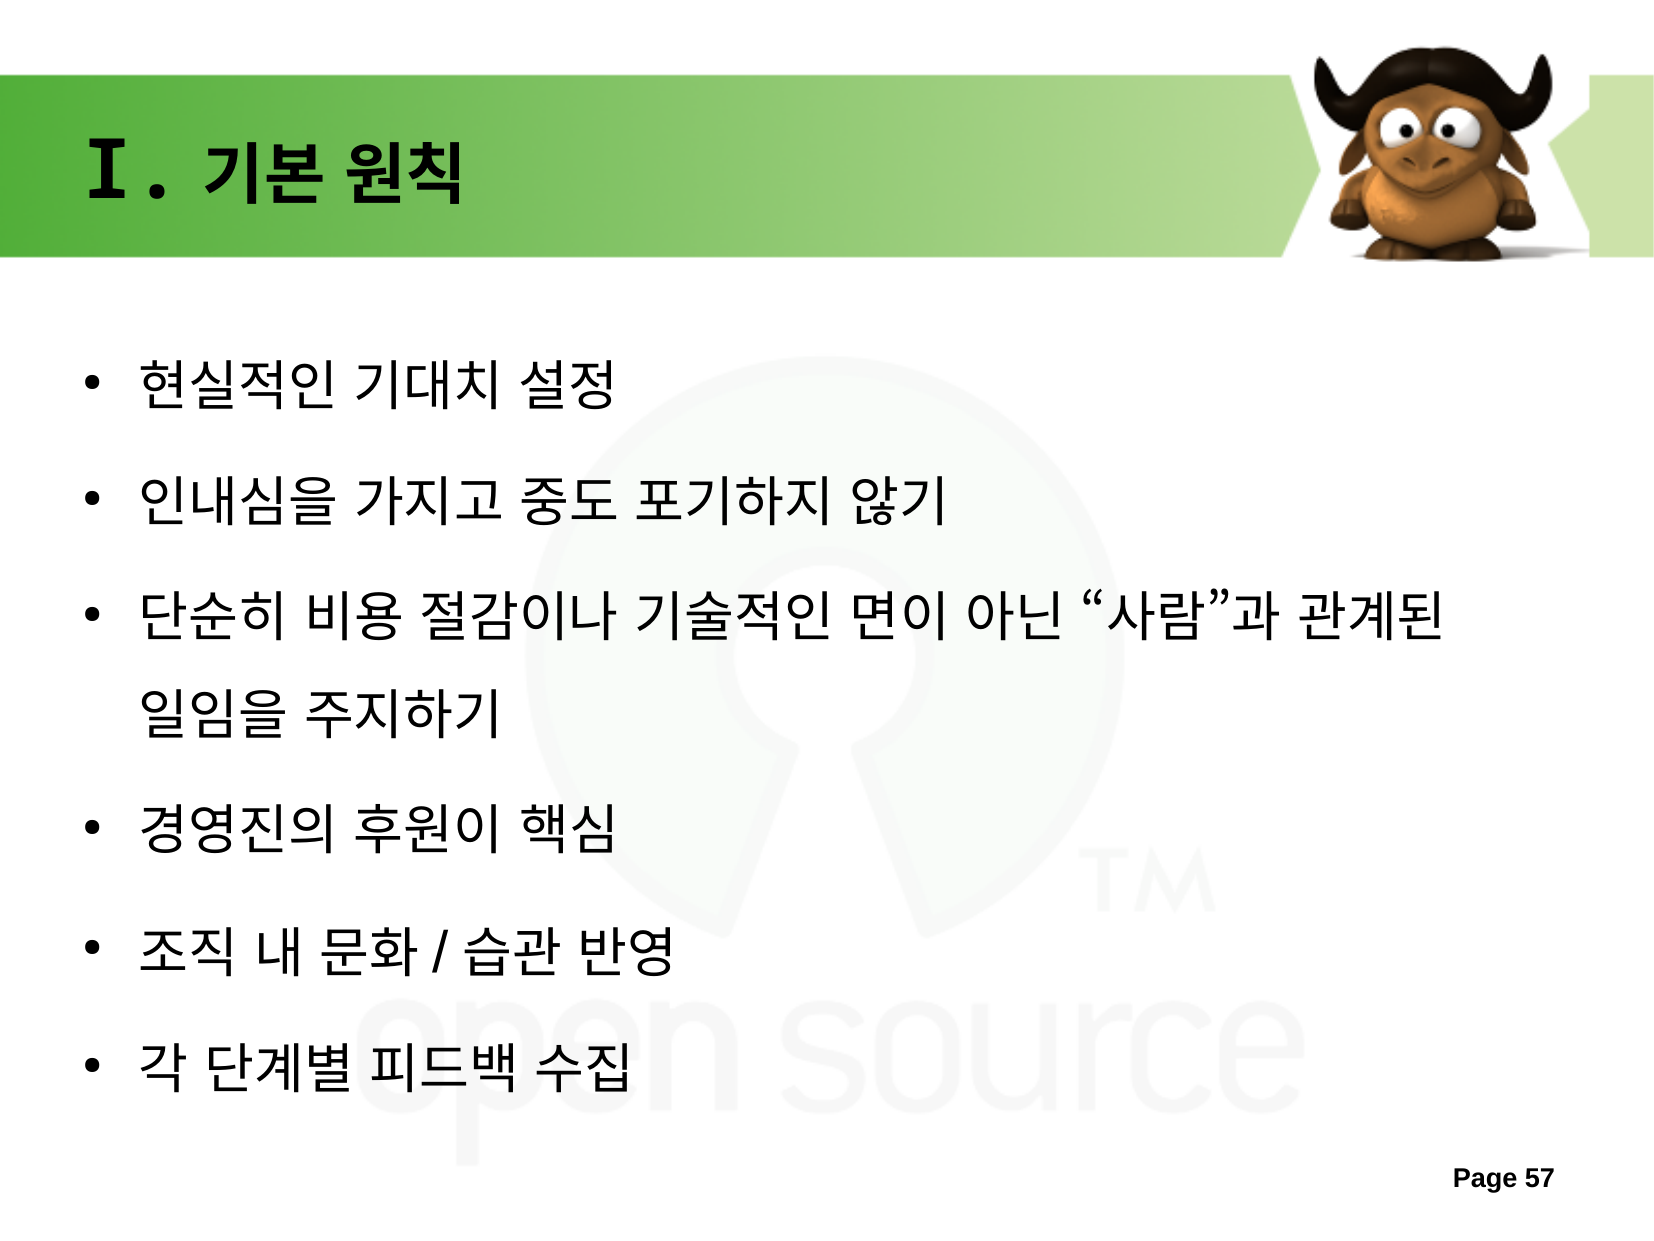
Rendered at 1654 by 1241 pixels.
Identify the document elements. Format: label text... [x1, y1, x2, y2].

list 현실적인 기대치 설정 인내심을 가지고 중도 포기하지 않기 단순히 비용 절감이나 기술적인 면이 아닌 “사람”과 관계된 일임을 주지하기 경영진의 후원이 핵심 조직 내 문화/습관 반영 각 단계별 피드백 수집 [82, 318, 1571, 1146]
picture [0, 0, 1654, 1241]
title I.기본 원칙 [82, 61, 1571, 269]
